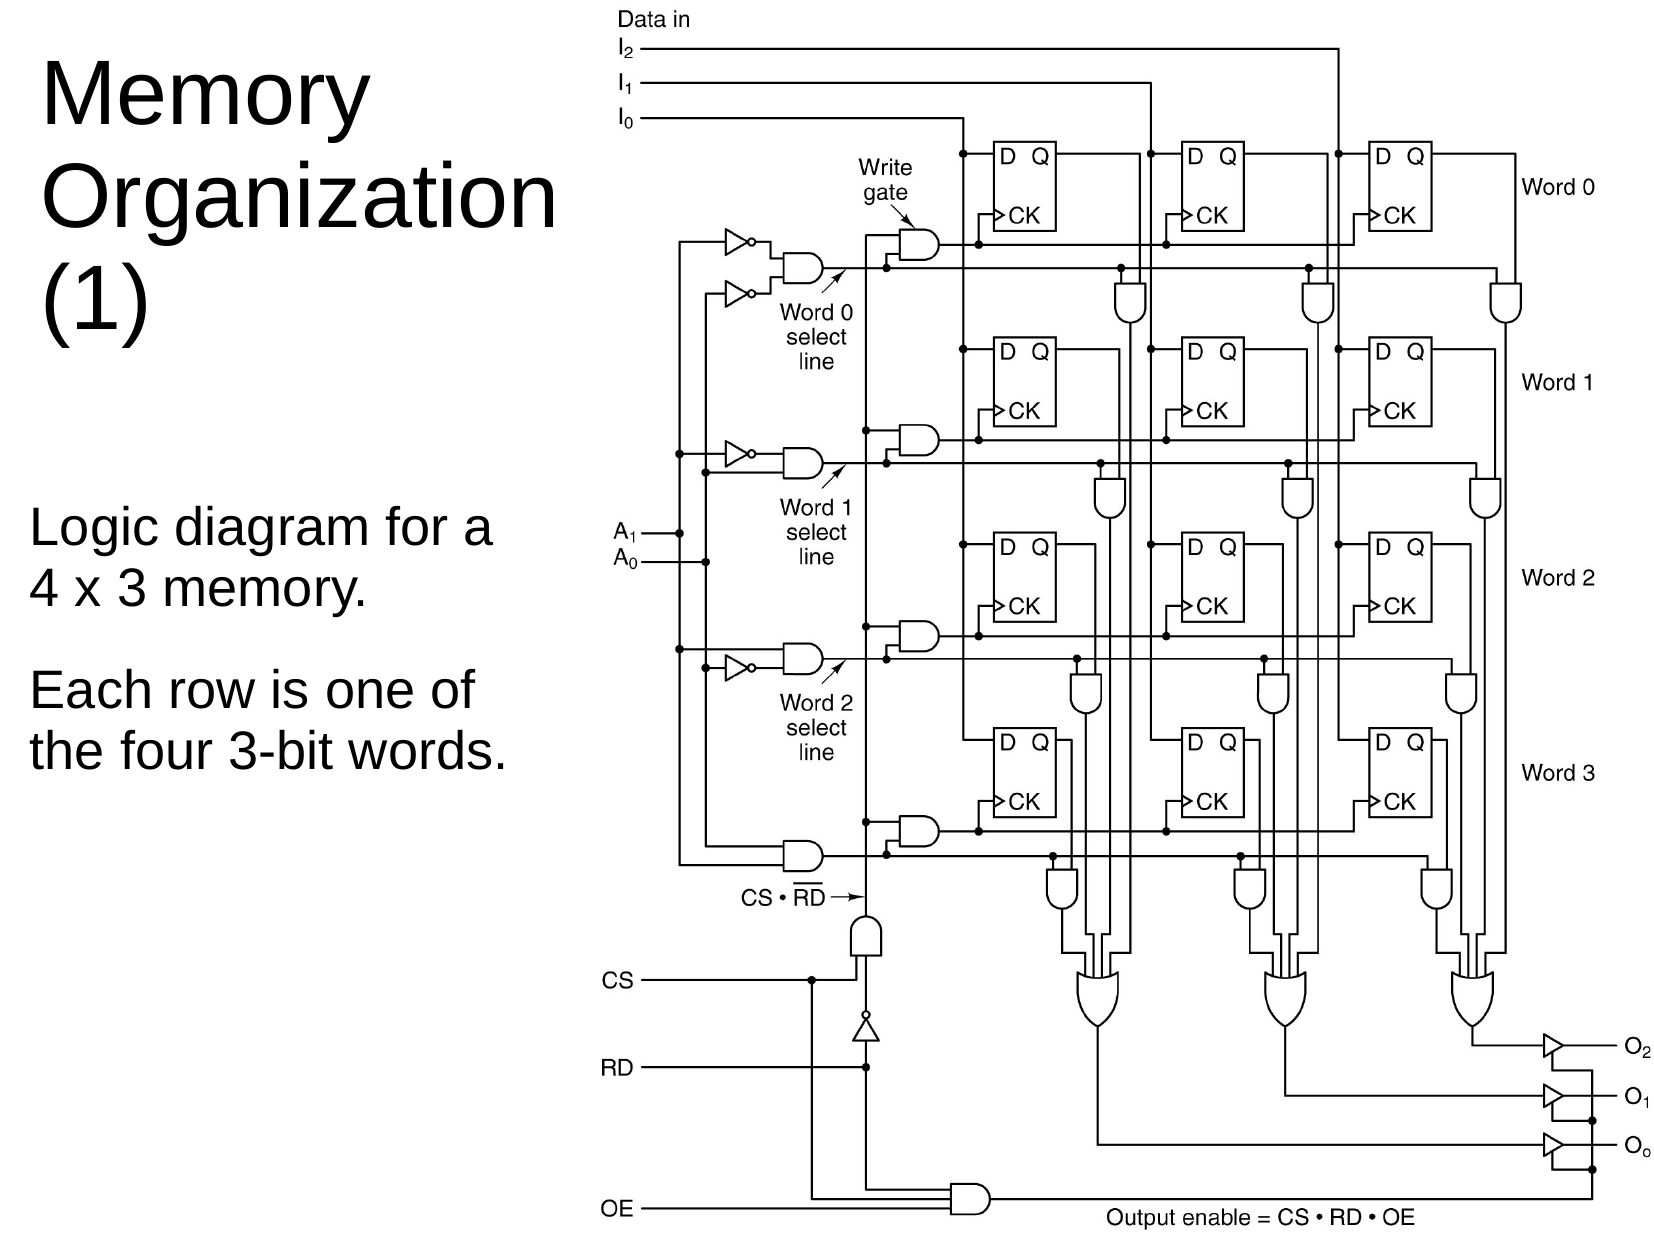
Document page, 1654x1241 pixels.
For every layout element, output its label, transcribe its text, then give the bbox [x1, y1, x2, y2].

text_box Logic diagram for a 4 x 3 memory. Each row is one of the four 3-bit words. [15, 489, 541, 790]
title Memory Organization (1) [40, 41, 600, 350]
picture [600, 5, 1651, 1230]
